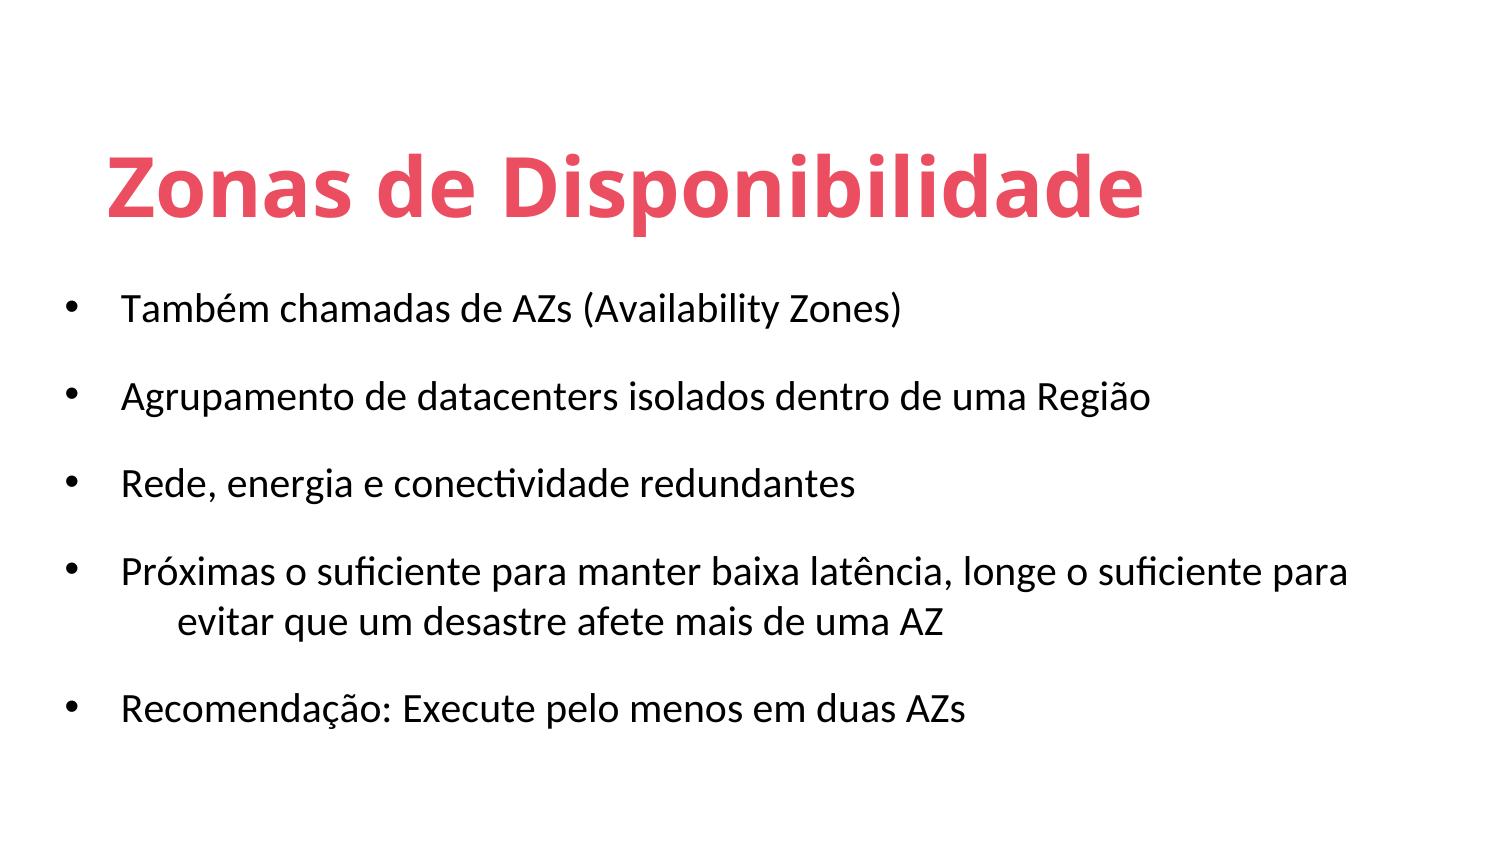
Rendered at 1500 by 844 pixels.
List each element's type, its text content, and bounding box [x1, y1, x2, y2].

text_box Zonas de Disponibilidade [92, 104, 1408, 243]
text_box Também chamadas de AZs (Availability Zones) Agrupamento de datacenters isolados dentro de uma Região Rede, energia e conectividade redundantes Próximas o suficiente para manter baixa latência, longe o suficiente para evitar que um desastre afete mais de uma AZ Recomendação: Execute pelo menos em duas AZs [49, 265, 1408, 817]
